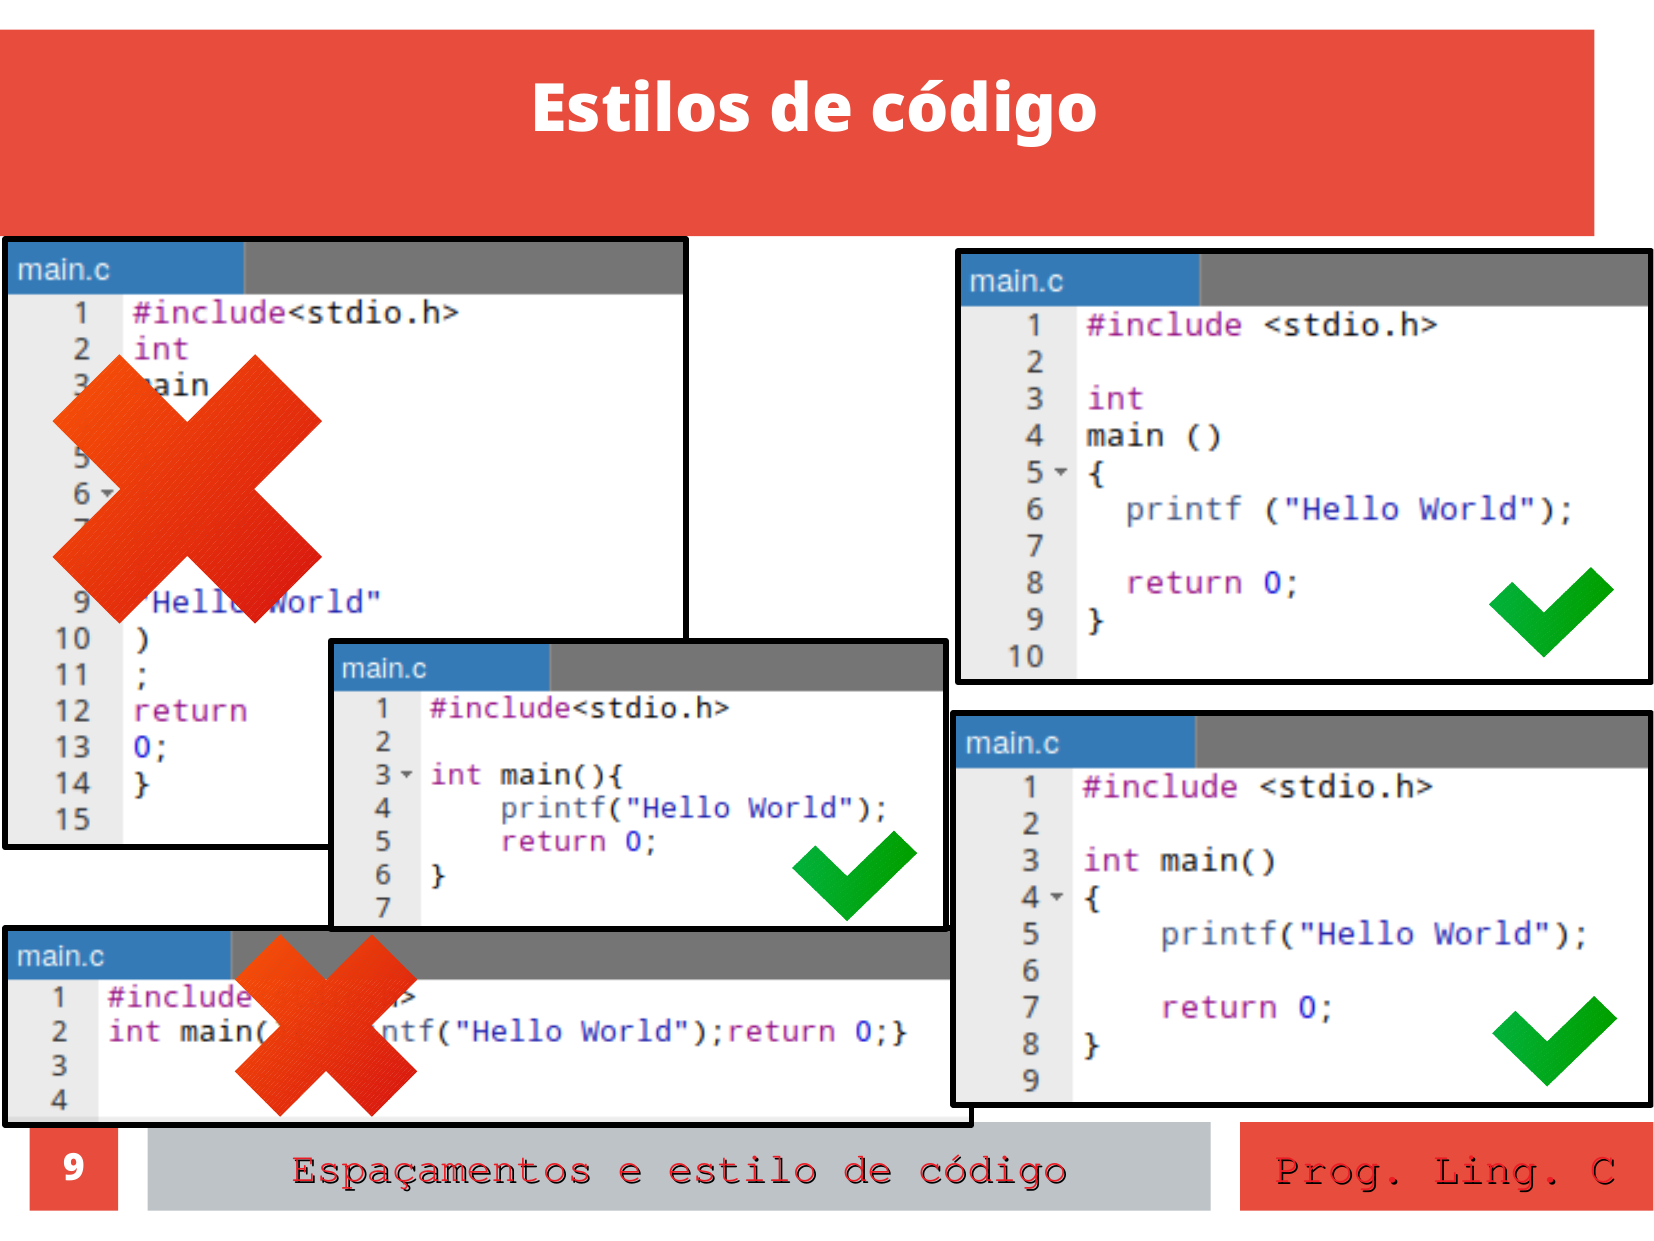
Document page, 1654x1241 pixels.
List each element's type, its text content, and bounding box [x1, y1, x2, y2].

text_box Prog. Ling. C [1233, 1133, 1654, 1202]
picture [8, 242, 683, 845]
title Estilos de código [283, 60, 1347, 237]
text_box Espaçamentos e estilo de código [197, 1133, 1162, 1199]
picture [8, 643, 969, 1125]
picture [960, 253, 1648, 680]
picture [956, 715, 1648, 1102]
